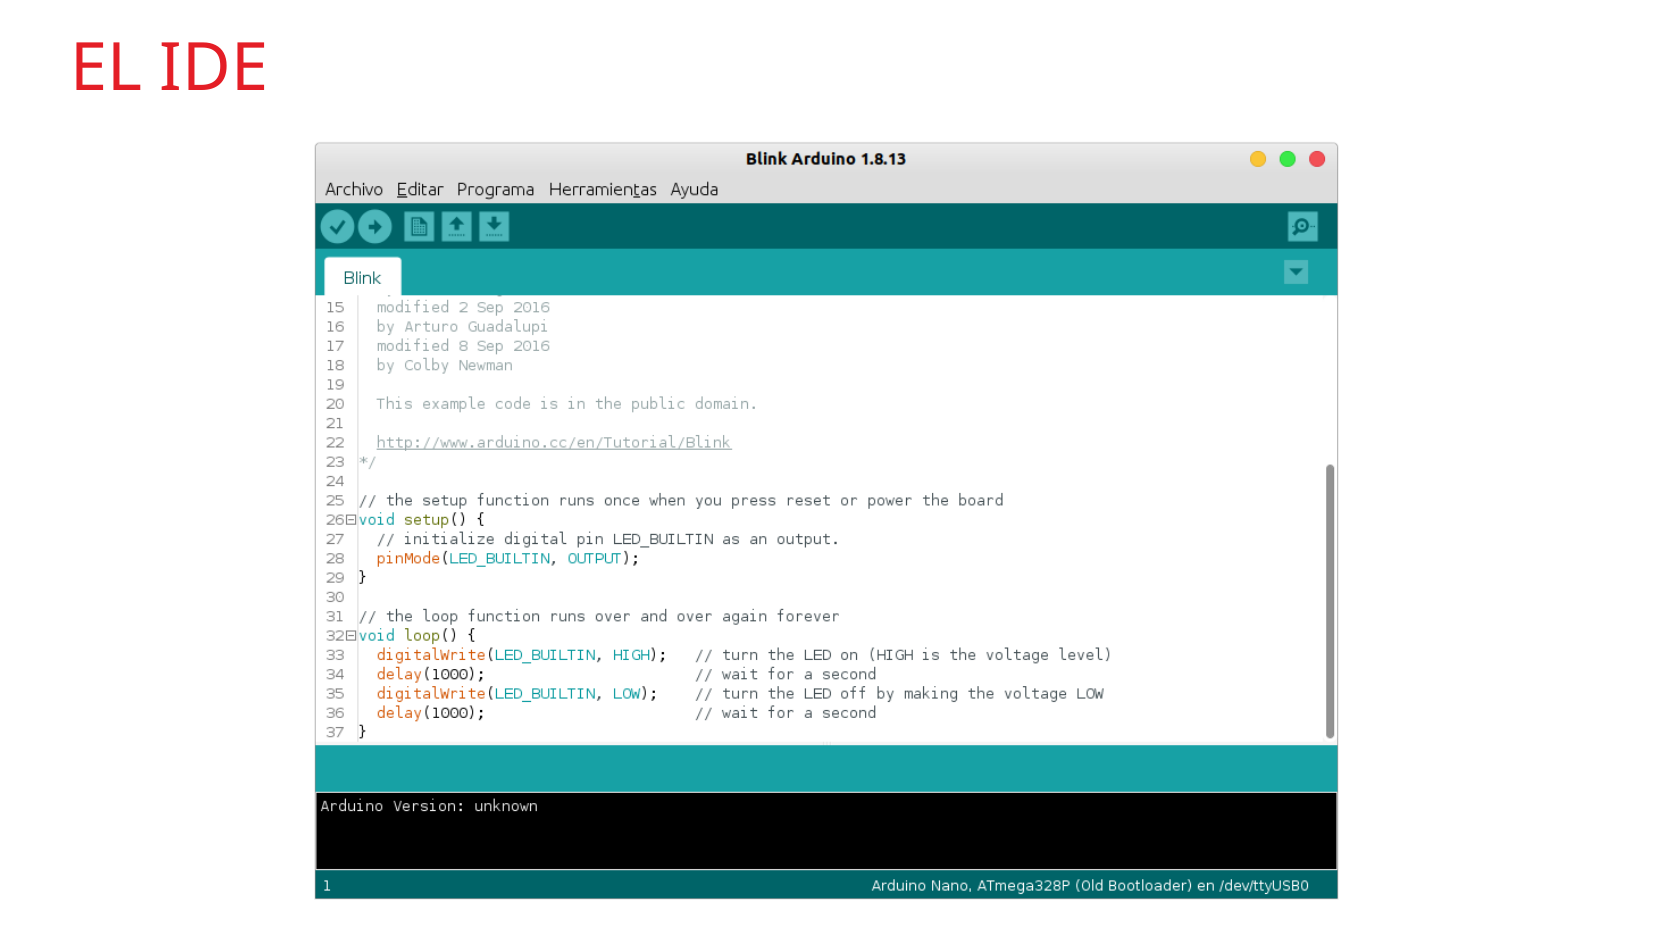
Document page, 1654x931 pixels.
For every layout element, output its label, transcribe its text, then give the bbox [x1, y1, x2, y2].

picture [304, 134, 1349, 910]
title EL IDE [70, 11, 1347, 118]
